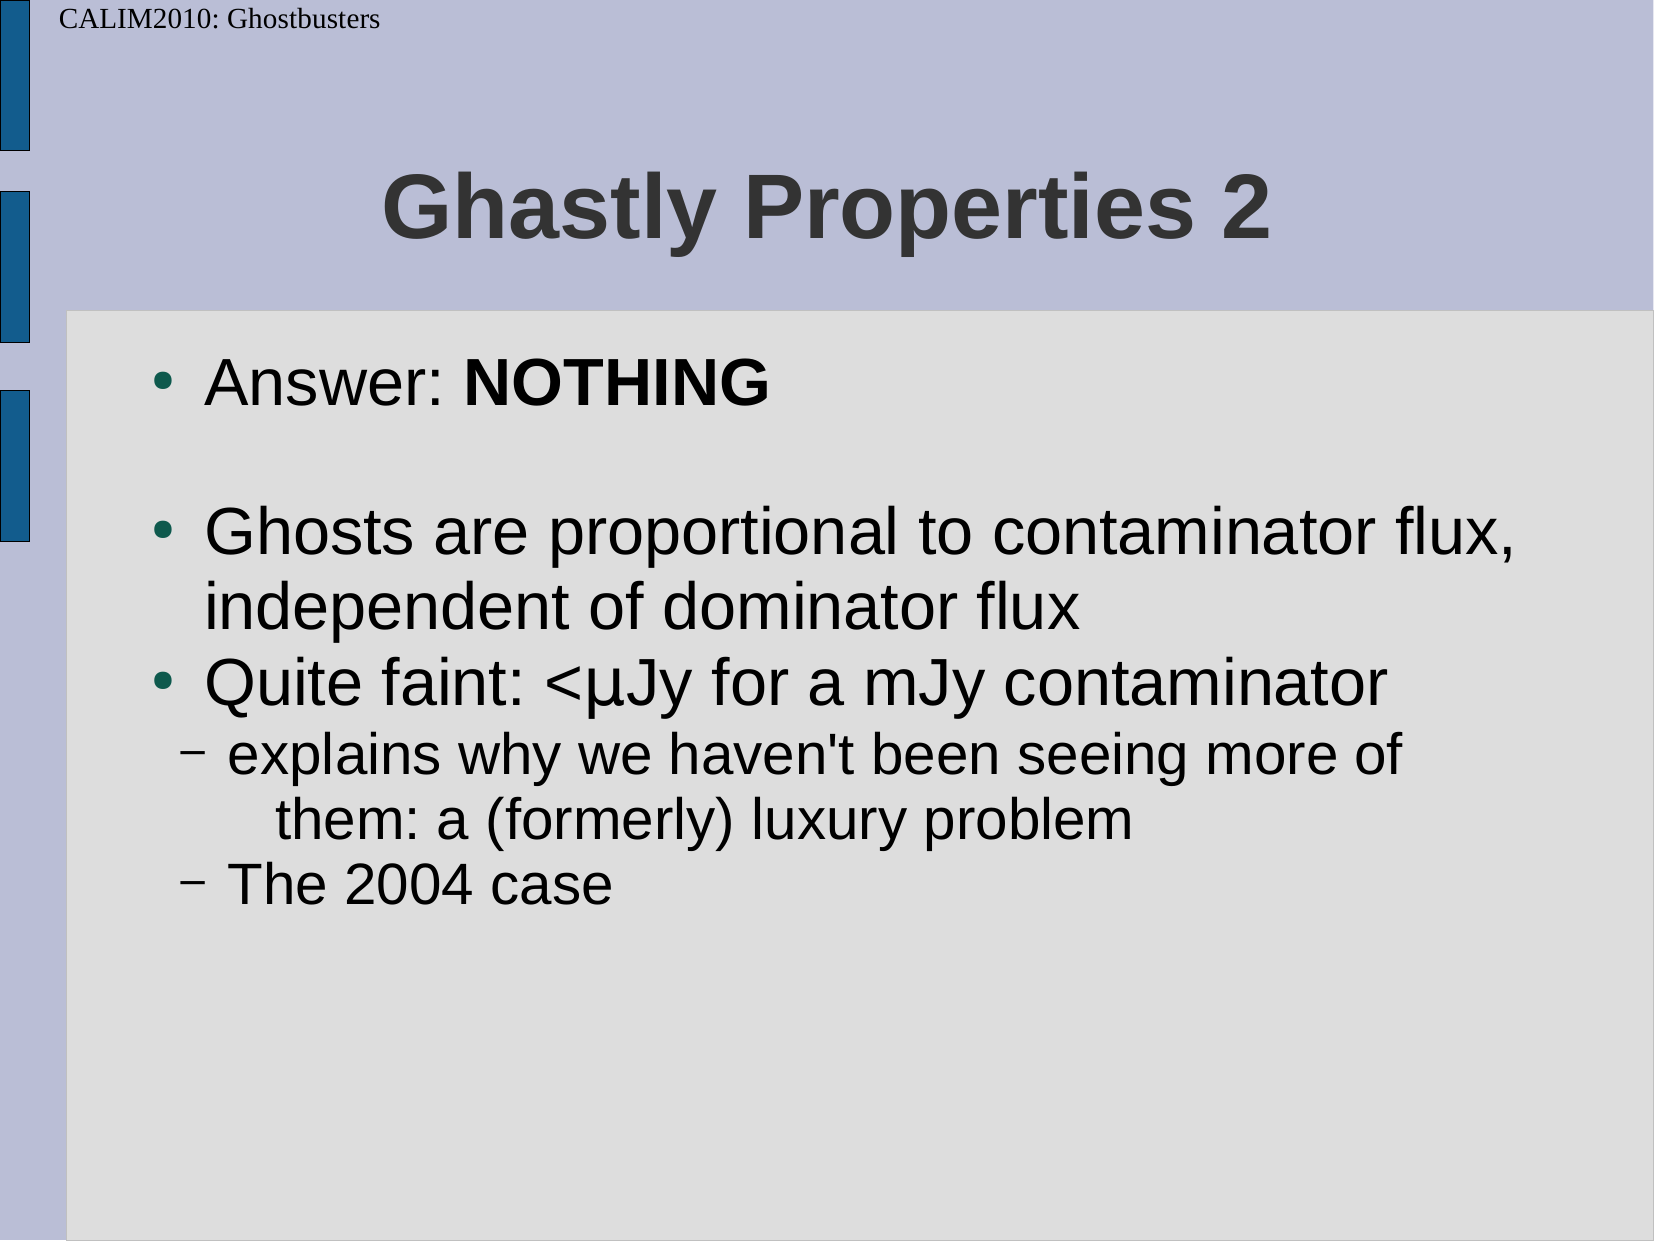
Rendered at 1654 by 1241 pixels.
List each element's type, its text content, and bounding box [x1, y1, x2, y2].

title Ghastly Properties 2 [121, 110, 1534, 303]
list Answer: NOTHING Ghosts are proportional to contaminator flux, independent of dominator flux Quite faint: <μJy for a mJy contaminator explains why we haven't been seeing more of them: a (formerly) luxury problem The 2004 case [133, 344, 1546, 1149]
